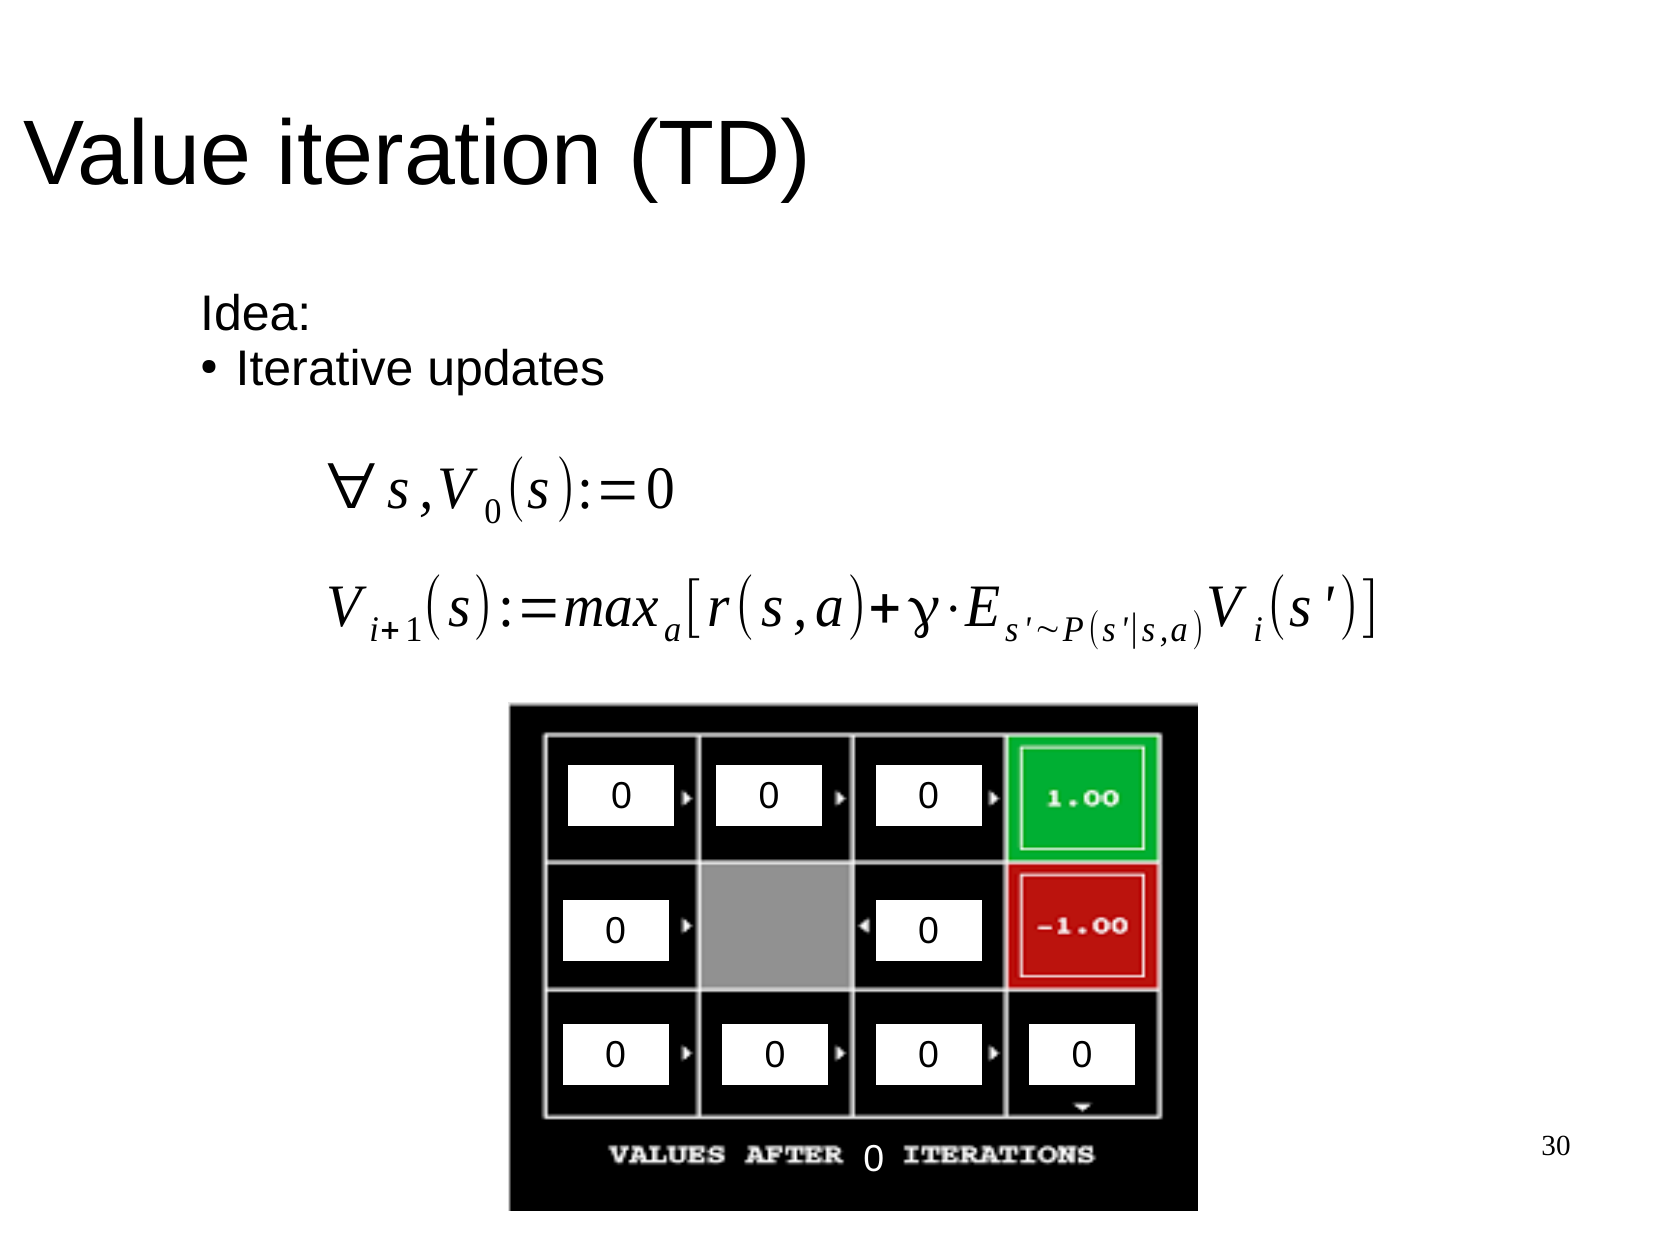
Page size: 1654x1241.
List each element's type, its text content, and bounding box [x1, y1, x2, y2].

text_box Idea: Iterative updates [150, 277, 1231, 571]
text_box 0 [563, 1024, 669, 1085]
text_box 0 [876, 1024, 982, 1085]
text_box 0 [876, 900, 982, 961]
text_box 0 [722, 1024, 828, 1085]
title Value iteration (TD) [23, 49, 1512, 257]
chart [311, 451, 688, 530]
text_box 0 [876, 765, 982, 826]
picture [508, 702, 1198, 1211]
text_box 0 [563, 900, 669, 961]
chart [311, 570, 1391, 651]
text_box 0 [1029, 1024, 1135, 1085]
text_box 0 [568, 765, 674, 826]
text_box 0 [858, 1137, 890, 1180]
text_box 0 [716, 765, 822, 826]
